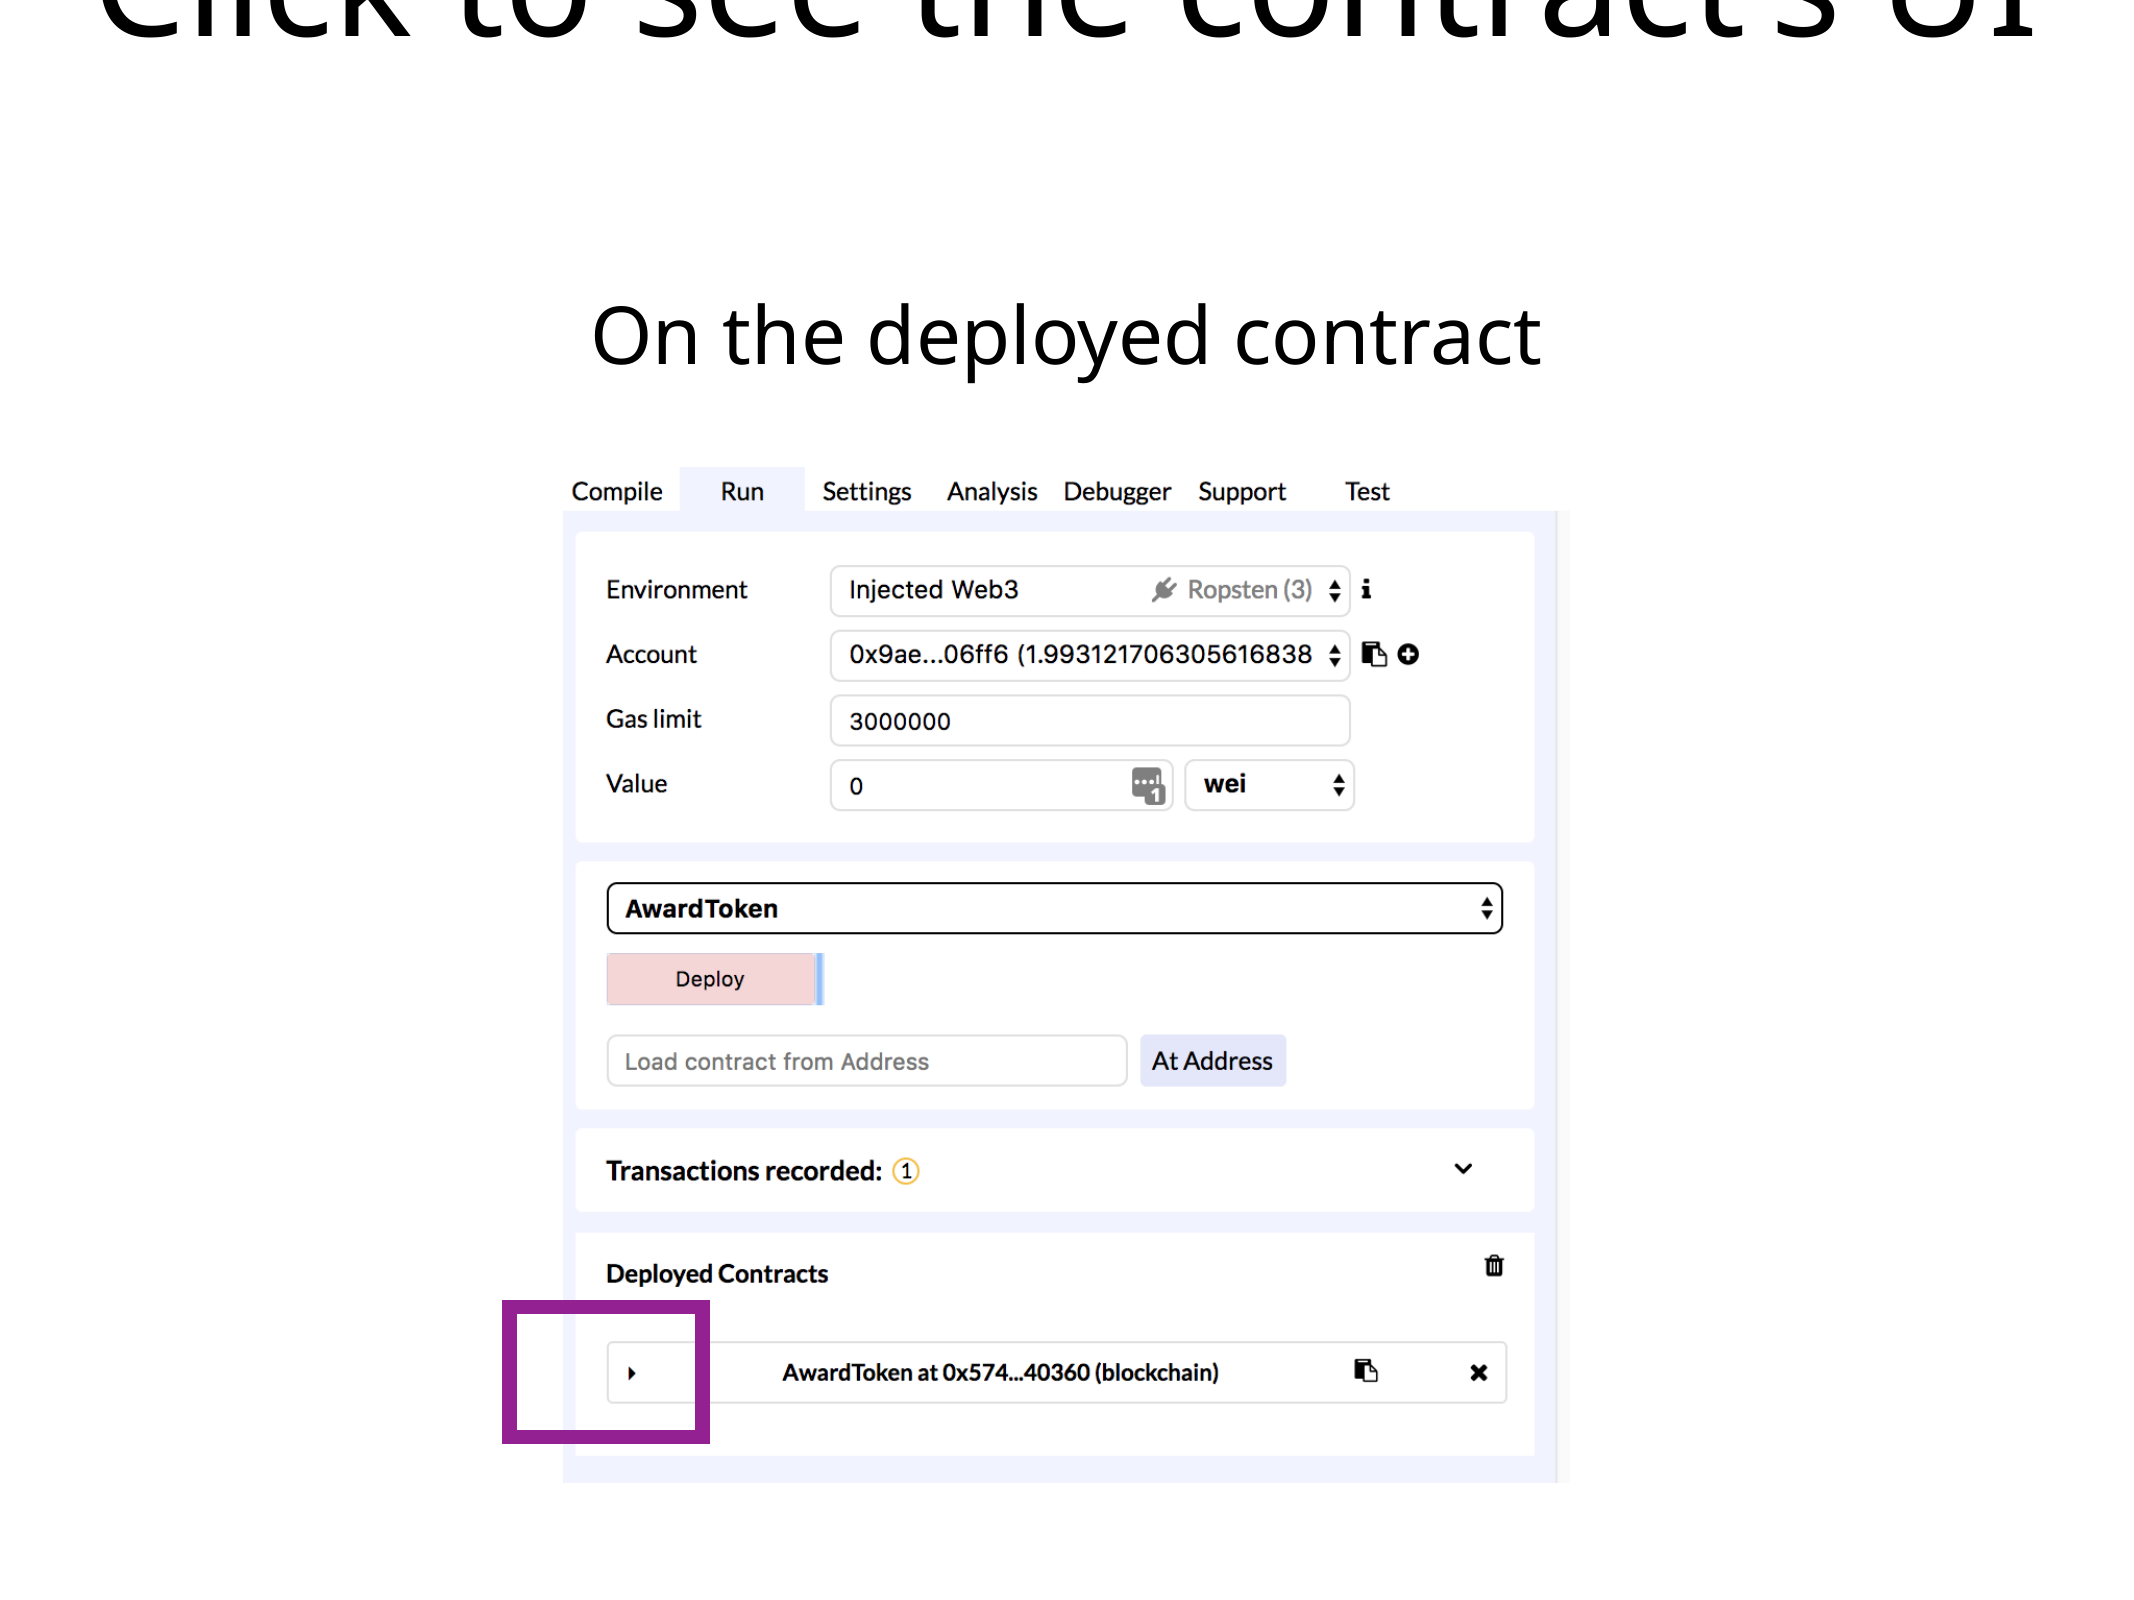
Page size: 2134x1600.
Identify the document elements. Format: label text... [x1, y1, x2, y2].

title Click to see the contract’s UI [69, 0, 2064, 423]
subtitle On the deployed contract ( when dependencies.js is the active file ) [208, 277, 1925, 558]
picture [563, 1314, 695, 1430]
picture [563, 467, 1570, 1483]
